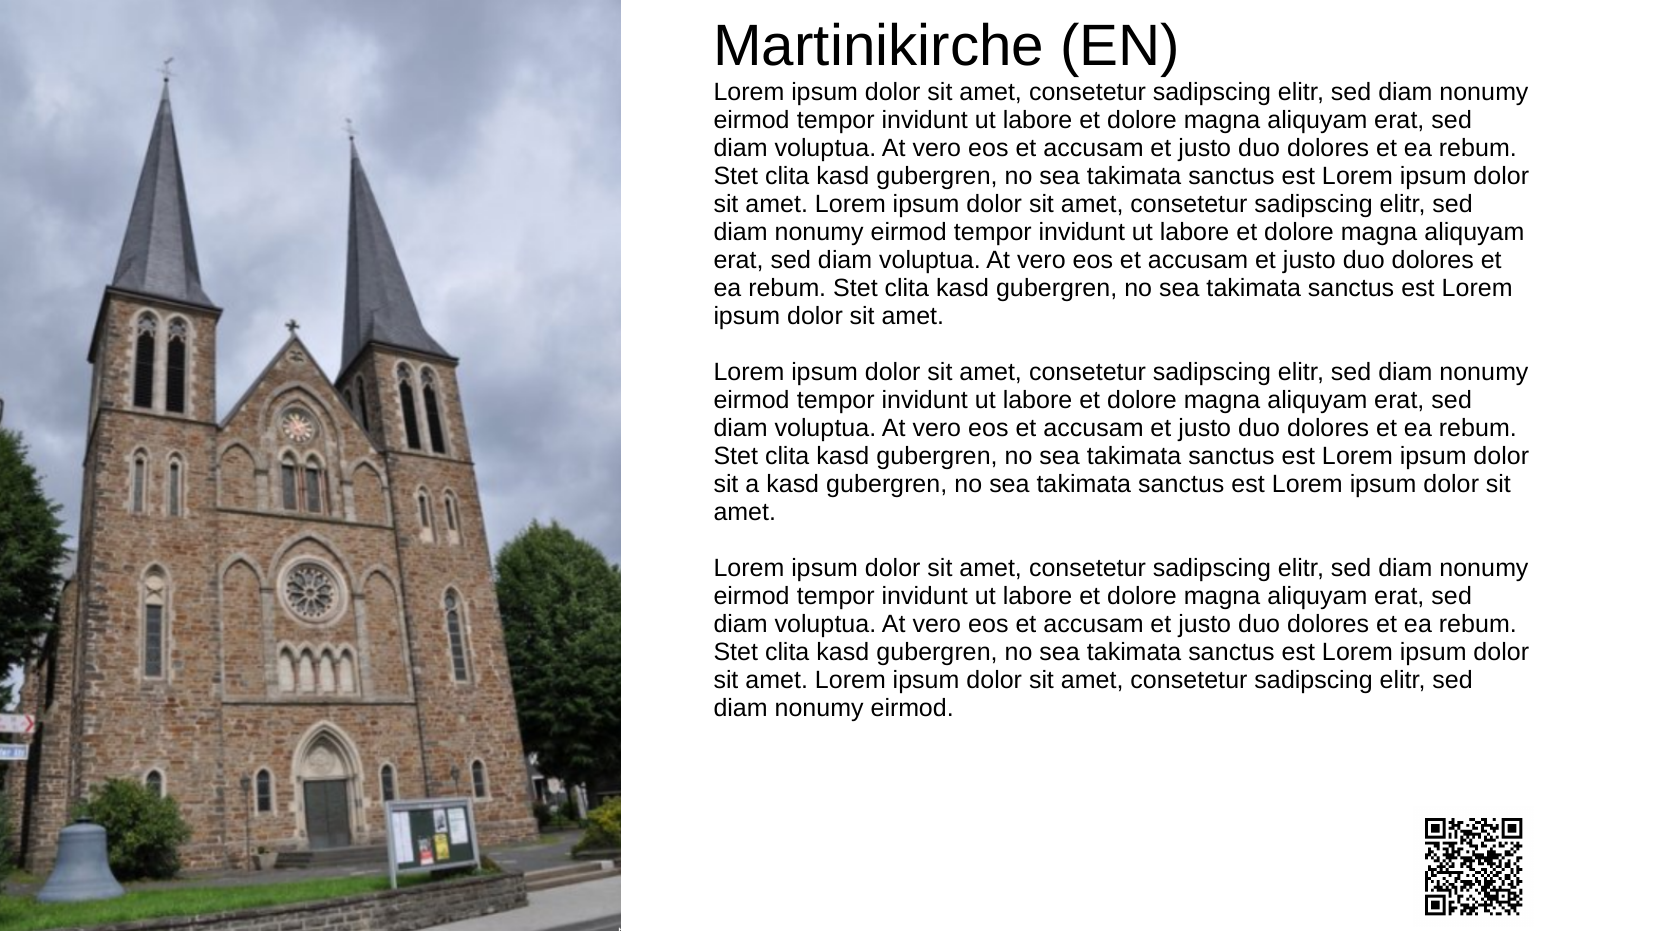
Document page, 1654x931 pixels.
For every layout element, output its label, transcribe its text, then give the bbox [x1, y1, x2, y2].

title Martinikirche (EN) Lorem ipsum dolor sit amet, consetetur sadipscing elitr, sed diam nonumy eirmod tempor invidunt ut labore et dolore magna aliquyam erat, sed diam voluptua. At vero eos et accusam et justo duo dolores et ea rebum. Stet clita kasd gubergren, no sea takimata sanctus est Lorem ipsum dolor sit amet. Lorem ipsum dolor sit amet, consetetur sadipscing elitr, sed diam nonumy eirmod tempor invidunt ut labore et dolore magna aliquyam erat, sed diam voluptua. At vero eos et accusam et justo duo dolores et ea rebum. Stet clita kasd gubergren, no sea takimata sanctus est Lorem ipsum dolor sit amet. Lorem ipsum dolor sit amet, consetetur sadipscing elitr, sed diam nonumy eirmod tempor invidunt ut labore et dolore magna aliquyam erat, sed diam voluptua. At vero eos et accusam et justo duo dolores et ea rebum. Stet clita kasd gubergren, no sea takimata sanctus est Lorem ipsum dolor sit a kasd gubergren, no sea takimata sanctus est Lorem ipsum dolor sit amet. Lorem ipsum dolor sit amet, consetetur sadipscing elitr, sed diam nonumy eirmod tempor invidunt ut labore et dolore magna aliquyam erat, sed diam voluptua. At vero eos et accusam et justo duo dolores et ea rebum. Stet clita kasd gubergren, no sea takimata sanctus est Lorem ipsum dolor sit amet. Lorem ipsum dolor sit amet, consetetur sadipscing elitr, sed diam nonumy eirmod. [713, 0, 1535, 764]
picture [0, 0, 621, 931]
picture [1413, 806, 1534, 927]
